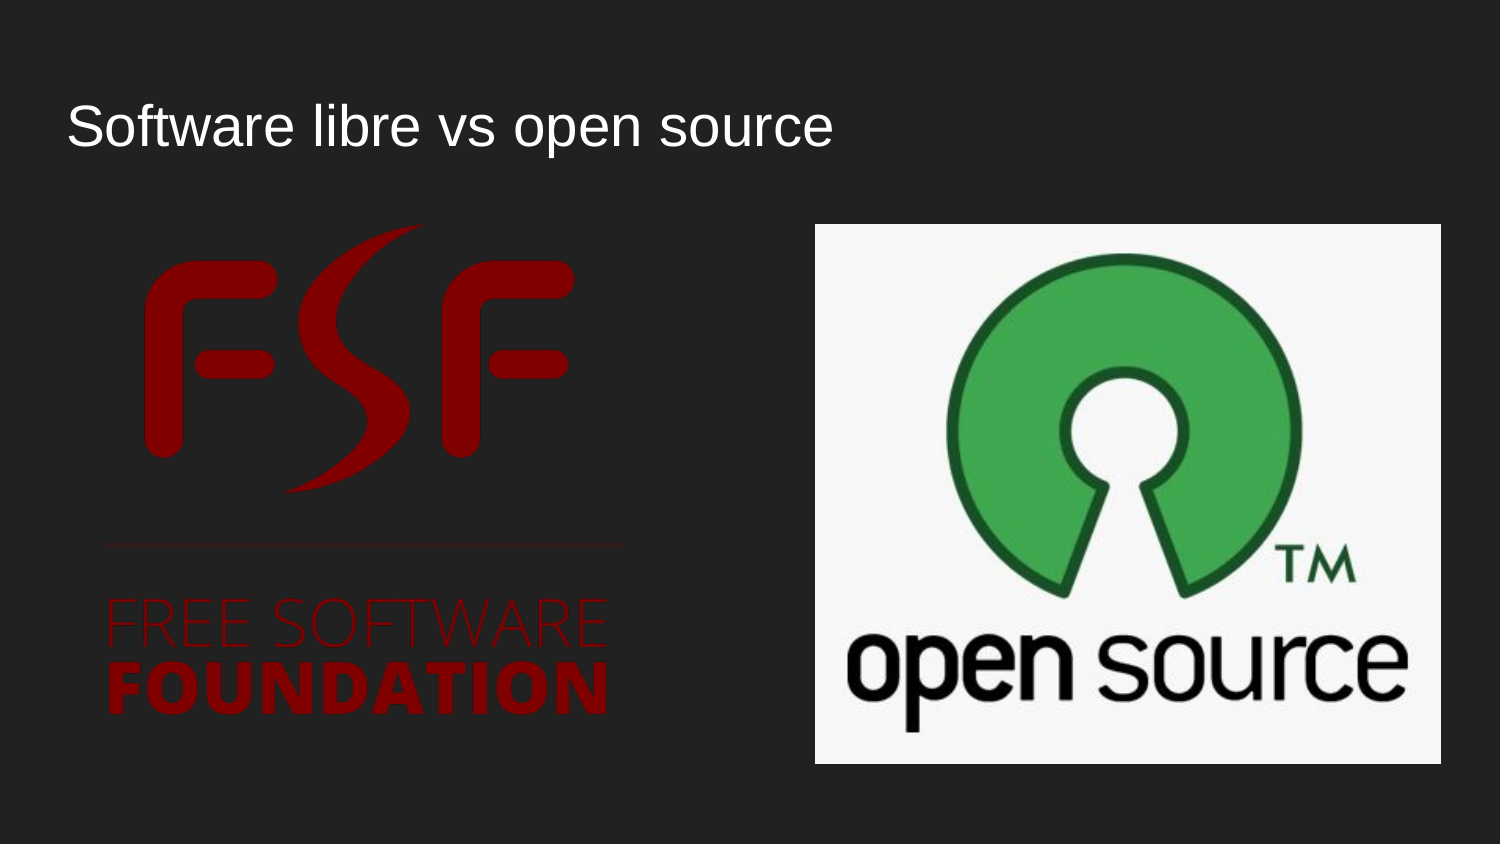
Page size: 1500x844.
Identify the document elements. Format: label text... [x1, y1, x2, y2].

picture [815, 224, 1441, 764]
picture [0, 74, 736, 826]
title Software libre vs open source [51, 72, 1449, 167]
